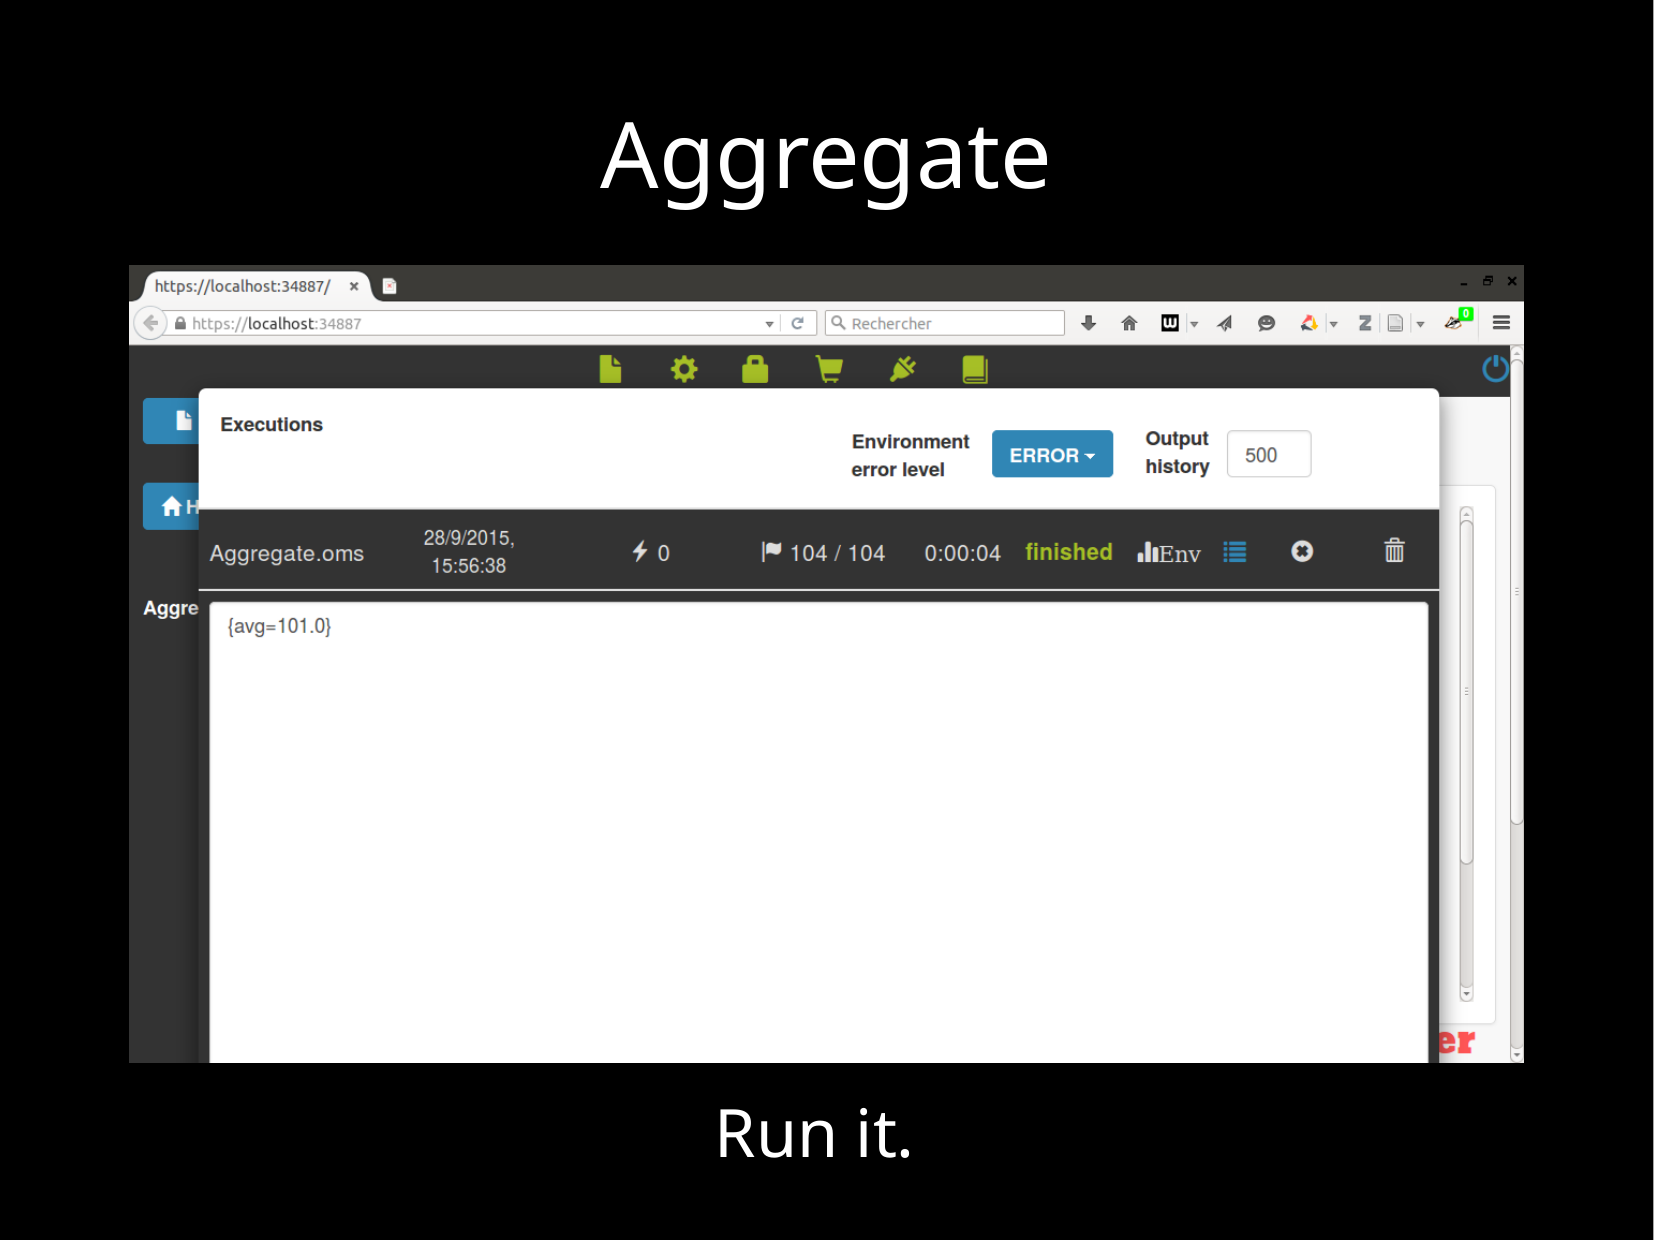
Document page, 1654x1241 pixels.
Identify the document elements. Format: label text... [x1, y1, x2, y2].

title Aggregate [82, 49, 1571, 257]
list Run it. [70, 1086, 1560, 1229]
picture [129, 265, 1524, 1063]
